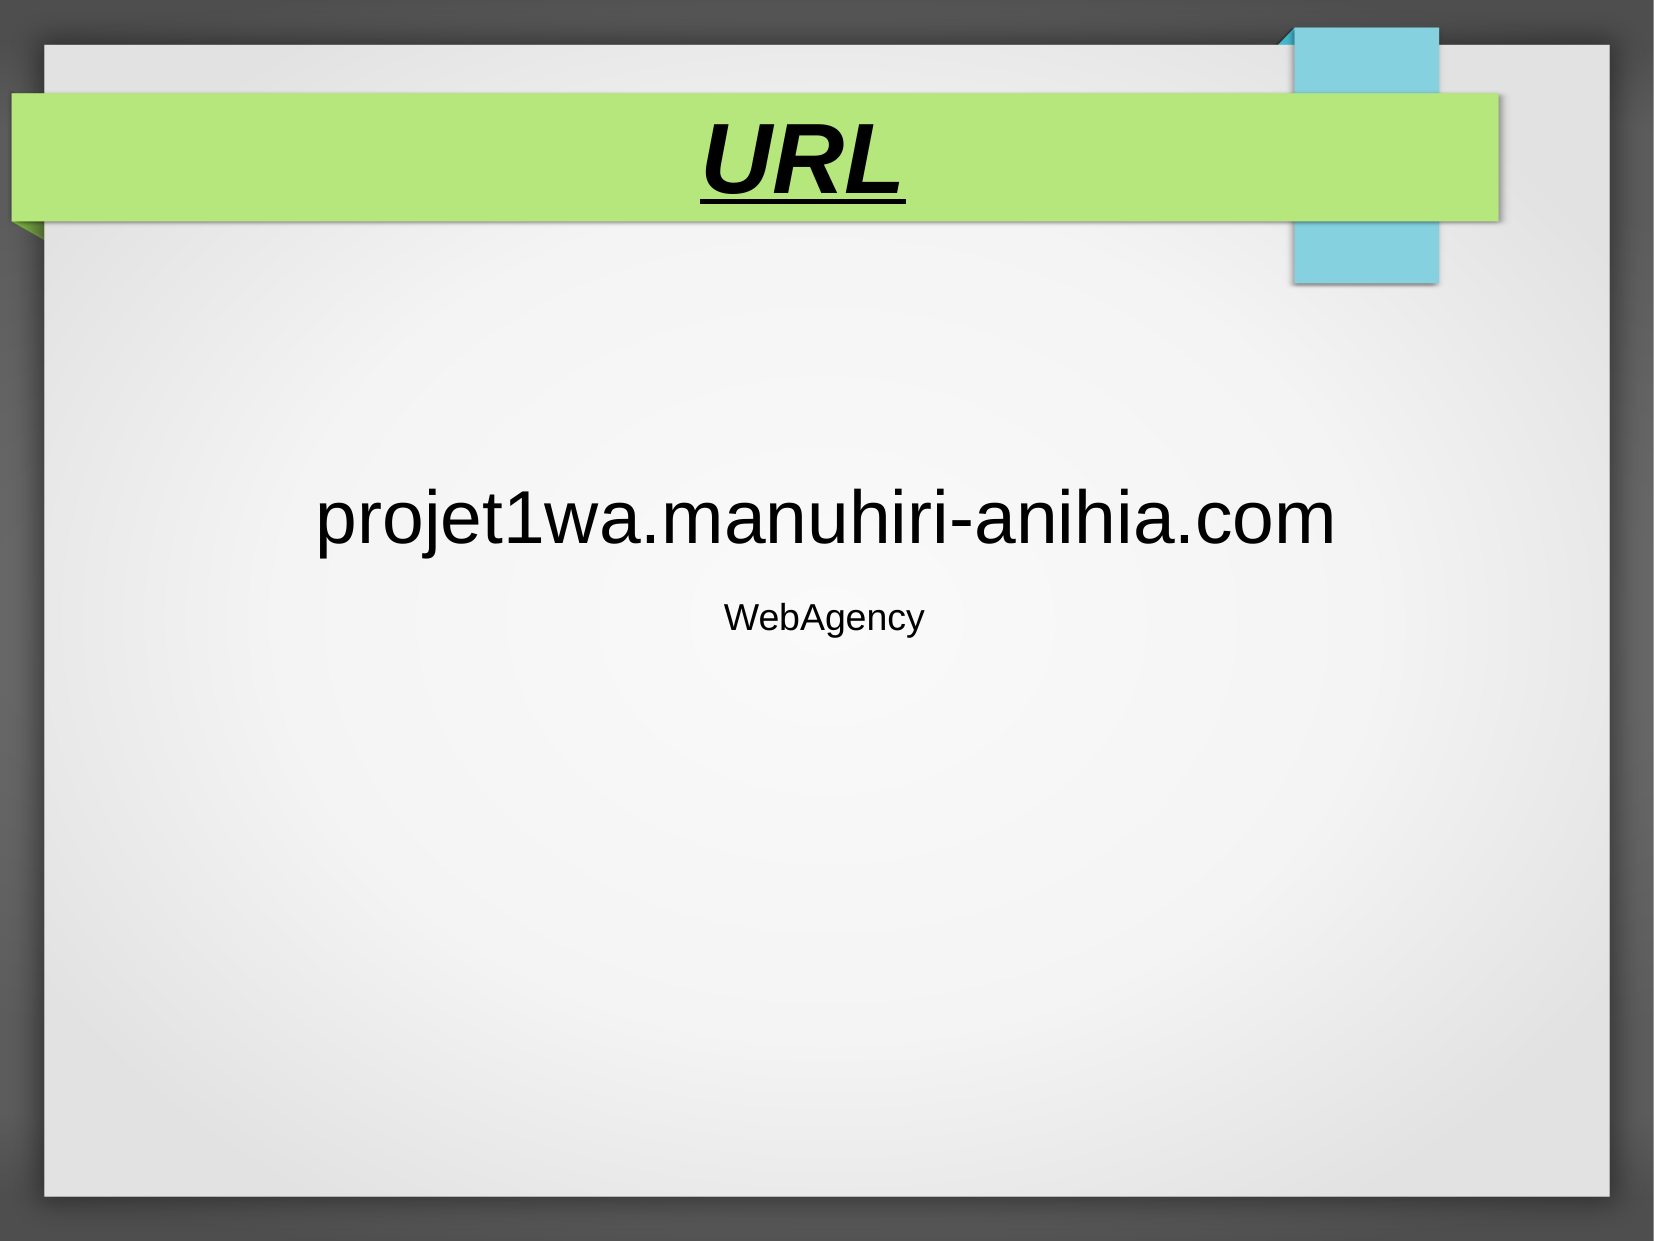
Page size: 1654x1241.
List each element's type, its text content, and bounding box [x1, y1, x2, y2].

title projet1wa.manuhiri-anihia.com [47, 454, 1607, 573]
text_box WebAgency [708, 588, 959, 659]
title URL [212, 94, 1394, 213]
